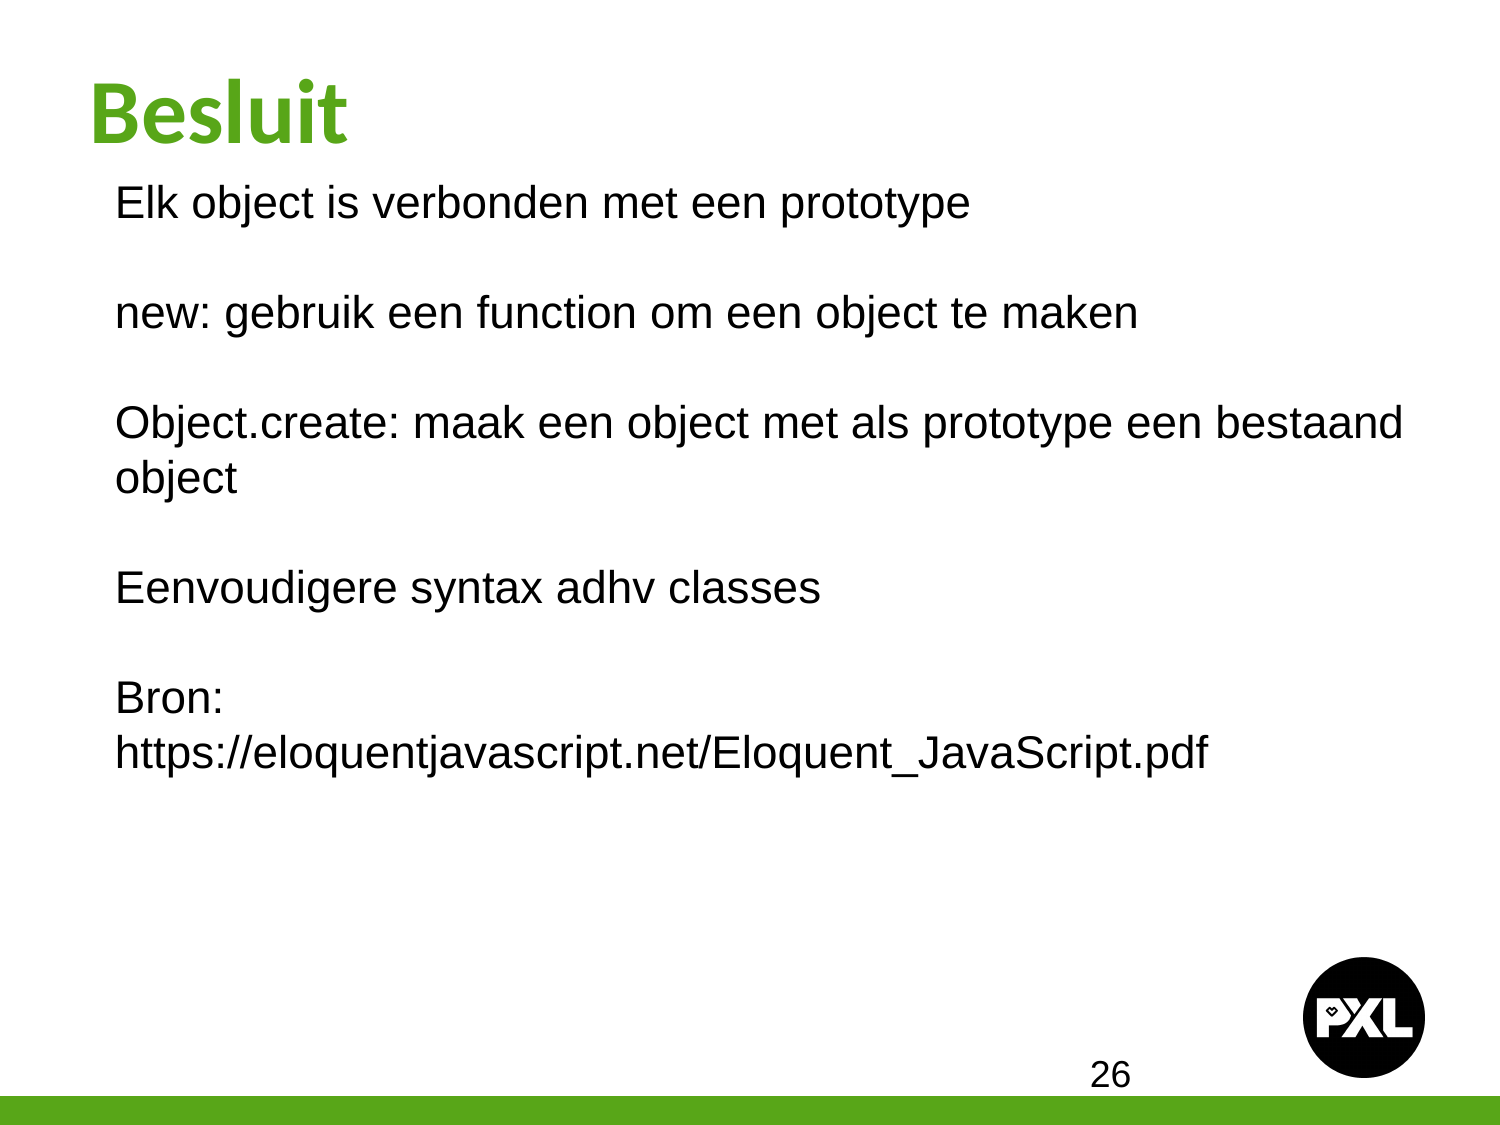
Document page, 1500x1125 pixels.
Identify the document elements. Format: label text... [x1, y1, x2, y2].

picture [1303, 988, 1425, 1078]
text_box Elk object is verbonden met een prototype new: gebruik een function om een object te maken Object.create: maak een object met als prototype een bestaand object Eenvoudigere syntax adhv classes Bron: https://eloquentjavascript.net/Eloquent_JavaScript.pdf [100, 165, 1500, 988]
text_box <number> [1074, 1042, 1304, 1103]
text_box Besluit [75, 45, 1425, 233]
